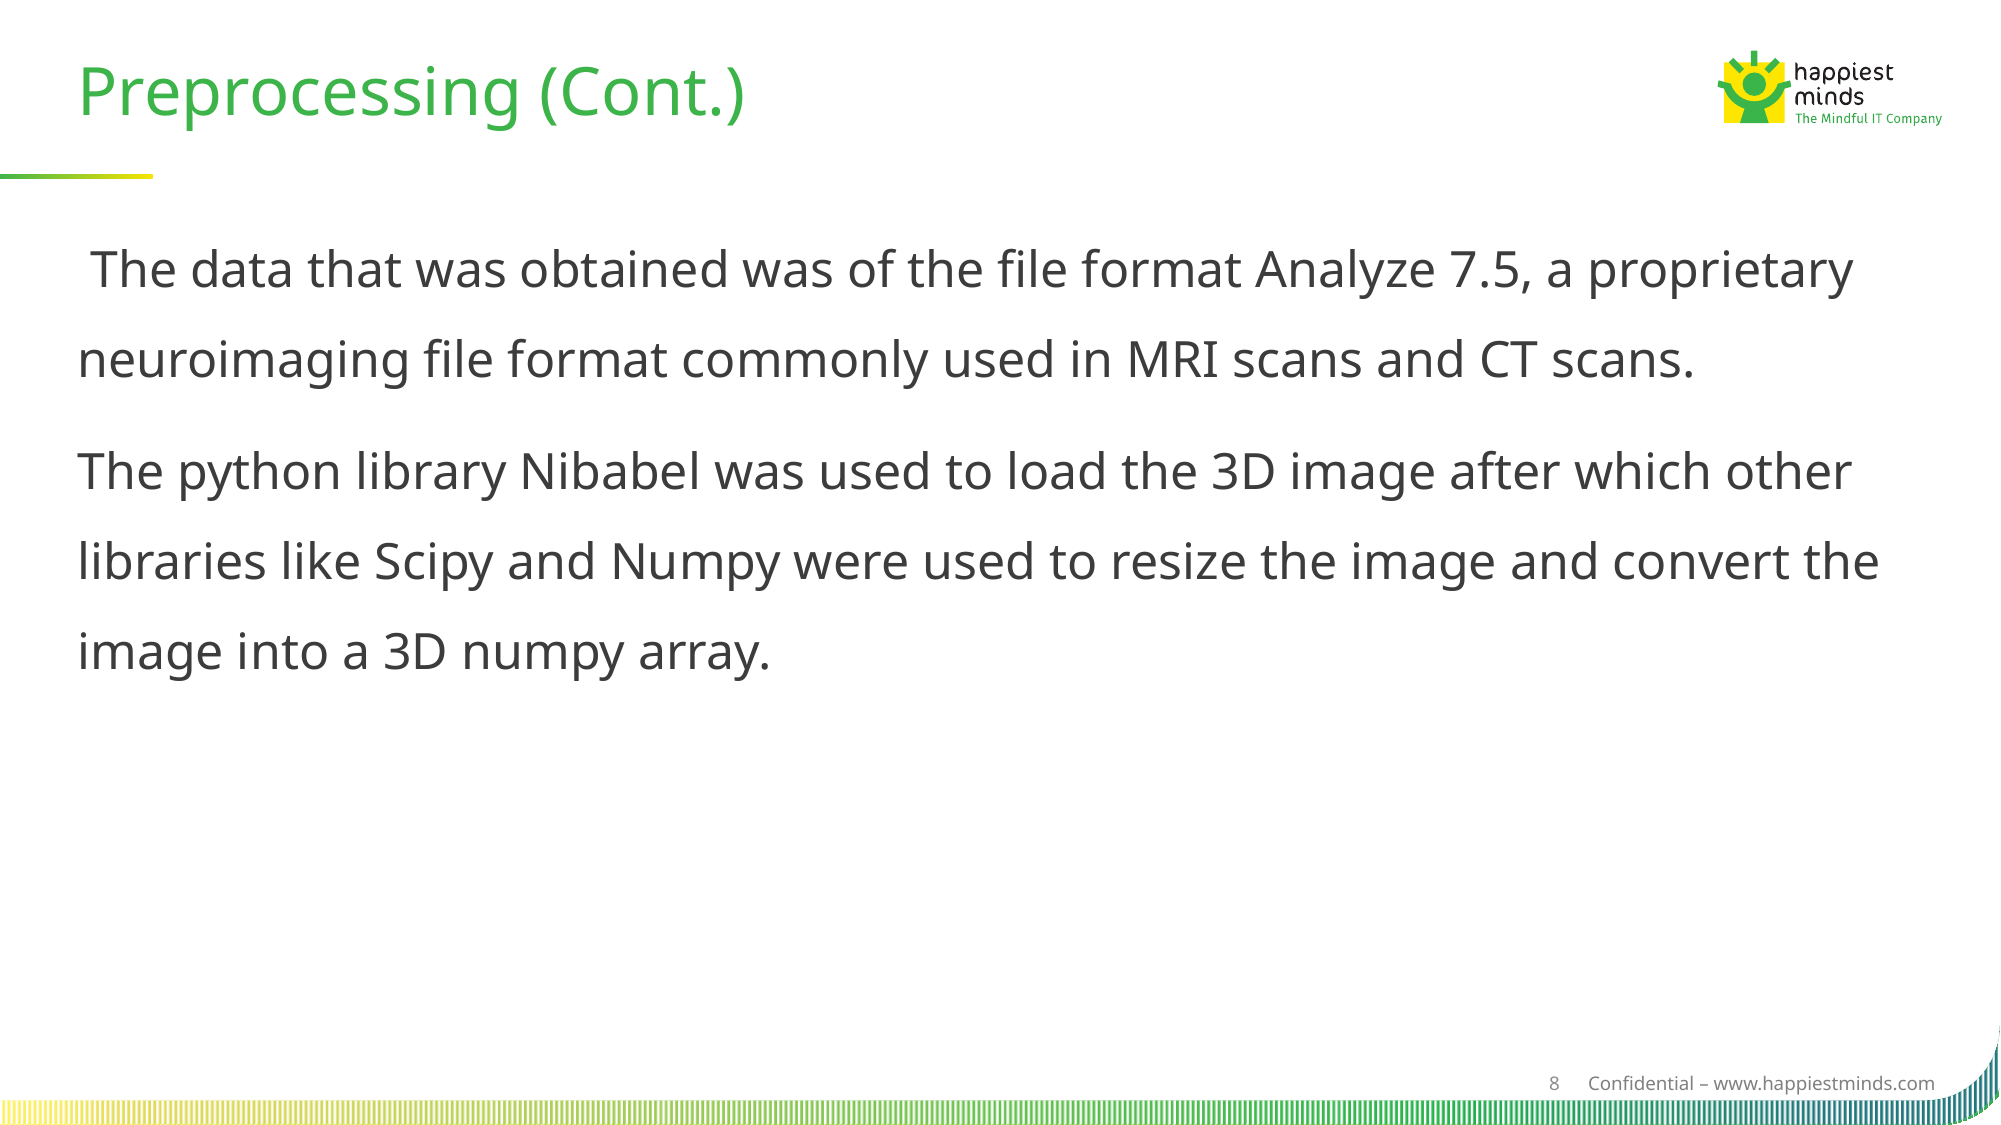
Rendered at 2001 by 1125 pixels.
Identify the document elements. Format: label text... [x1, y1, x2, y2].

list The data that was obtained was of the file format Analyze 7.5, a proprietary neuroimaging file format commonly used in MRI scans and CT scans. The python library Nibabel was used to load the 3D image after which other libraries like Scipy and Numpy were used to resize the image and convert the image into a 3D numpy array. [62, 200, 1938, 1029]
list Preprocessing (Cont.) [62, 12, 1528, 166]
slide_number <number> [1124, 1054, 1575, 1115]
picture [0, 985, 2000, 1125]
